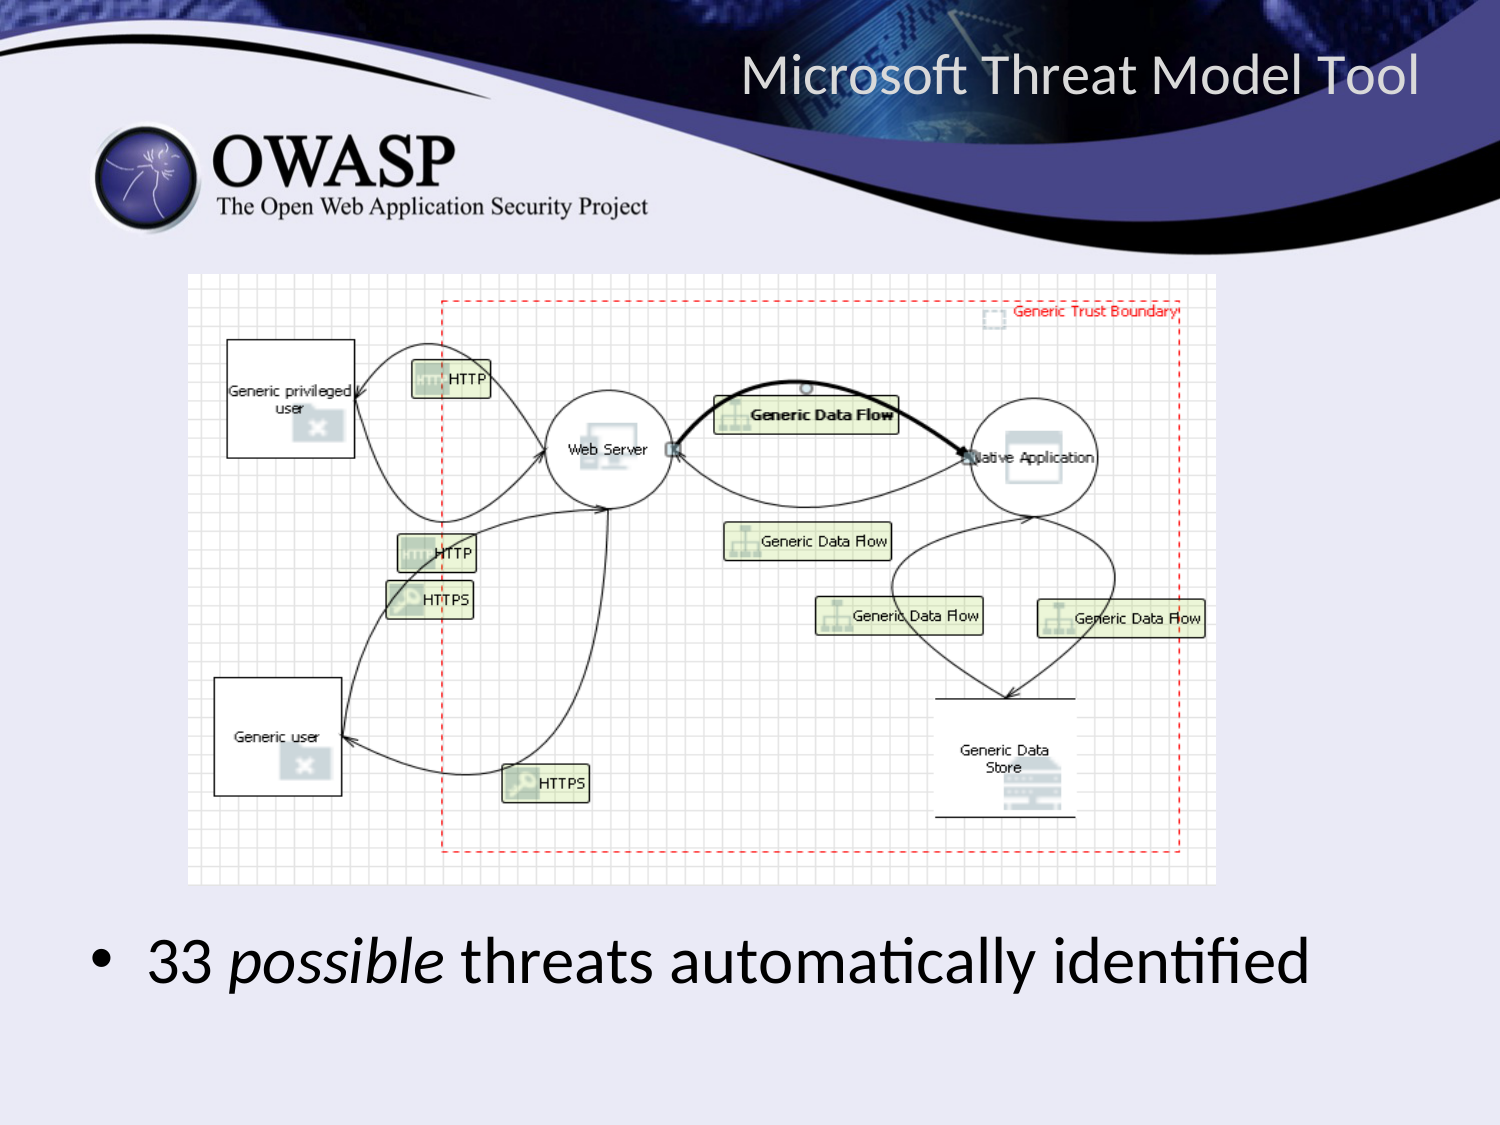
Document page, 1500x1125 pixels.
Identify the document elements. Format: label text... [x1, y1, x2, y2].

title Microsoft Threat Model Tool [699, 0, 1476, 149]
list [75, 262, 1426, 886]
list 33 possible threats automatically identified [75, 909, 1426, 1017]
picture [0, 0, 1500, 1125]
